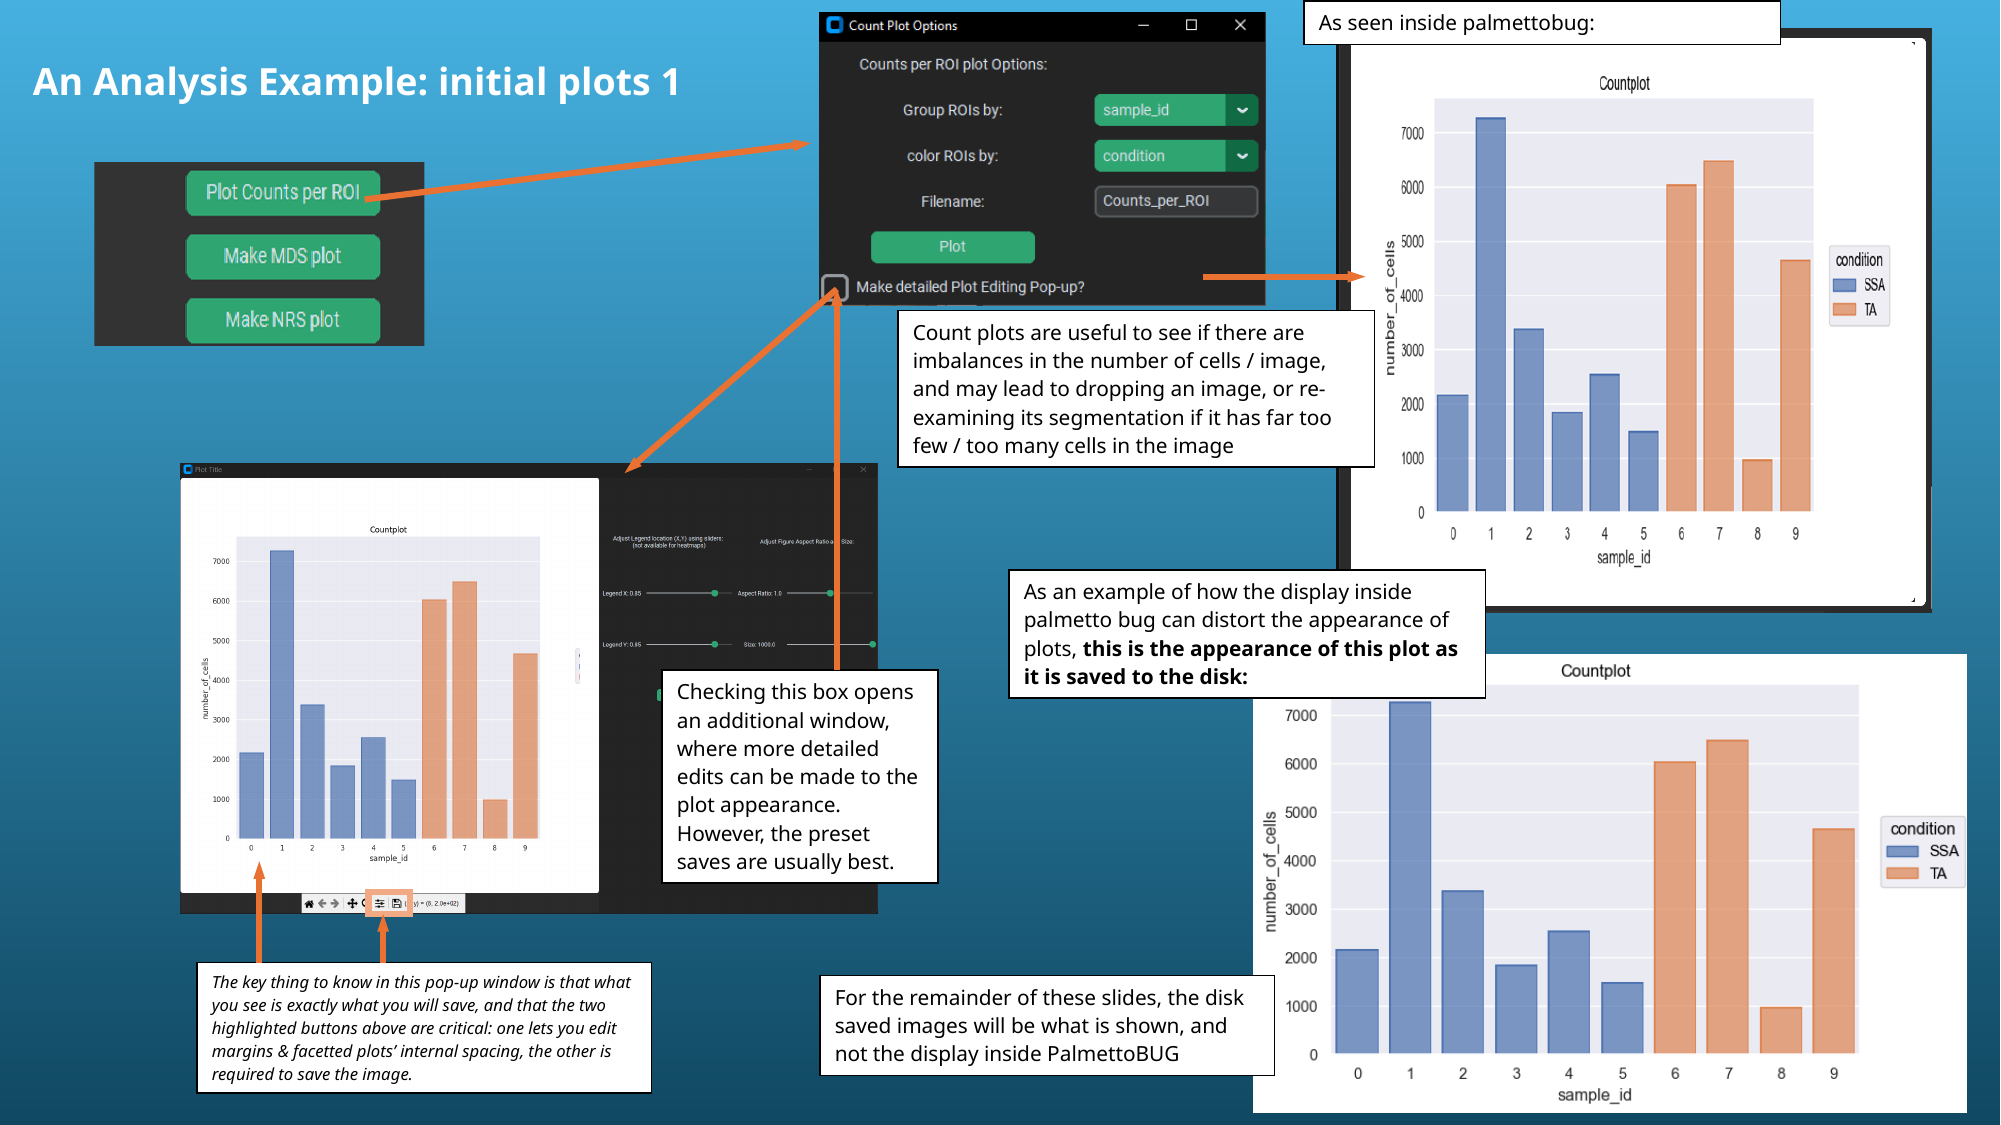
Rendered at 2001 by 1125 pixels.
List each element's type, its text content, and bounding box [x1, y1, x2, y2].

text_box An Analysis Example: initial plots 1 [18, 47, 772, 109]
picture [1336, 28, 1932, 613]
text_box The key thing to know in this pop-up window is that what you see is exactly what you will save, and that the two highlighted buttons above are critical: one lets you edit margins & facetted plots’ internal spacing, the other is required to save the image. [196, 962, 652, 1081]
text_box As seen inside palmettobug: [1303, 1, 1781, 42]
picture [180, 463, 878, 914]
picture [94, 162, 425, 346]
text_box Count plots are useful to see if there are imbalances in the number of cells / image, and may lead to dropping an image, or re-examining its segmentation if it has far too few / too many cells in the image [897, 310, 1375, 452]
picture [1253, 654, 1967, 1113]
picture [840, 463, 878, 669]
picture [372, 895, 407, 911]
text_box For the remainder of these slides, the disk saved images will be what is shown, and not the display inside PalmettoBUG [819, 975, 1275, 1068]
picture [819, 12, 1266, 306]
text_box As an example of how the display inside palmetto bug can distort the appearance of plots, this is the appearance of this plot as it is saved to the disk: [1008, 569, 1486, 686]
picture [824, 298, 833, 306]
text_box Checking this box opens an additional window, where more detailed edits can be made to the plot appearance. However, the preset saves are usually best. [661, 669, 939, 865]
